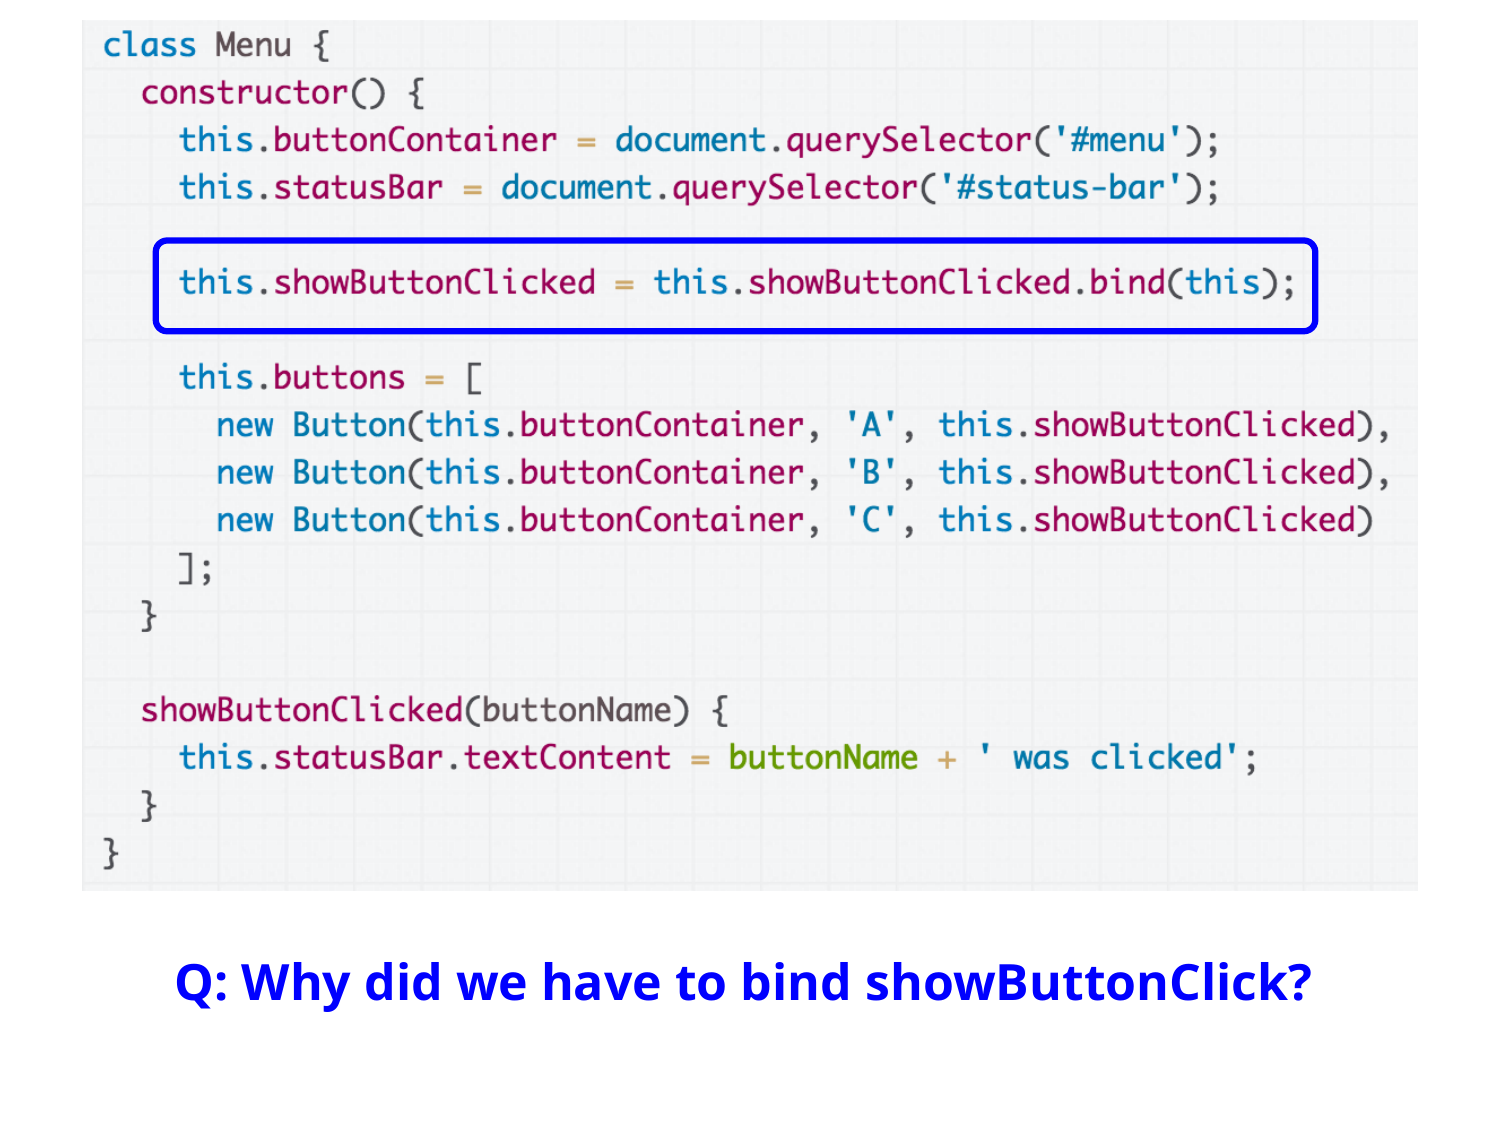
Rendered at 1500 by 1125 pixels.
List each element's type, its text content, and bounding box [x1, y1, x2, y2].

picture [82, 20, 1418, 891]
list Q: Why did we have to bind showButtonClick? [49, 926, 1451, 1046]
